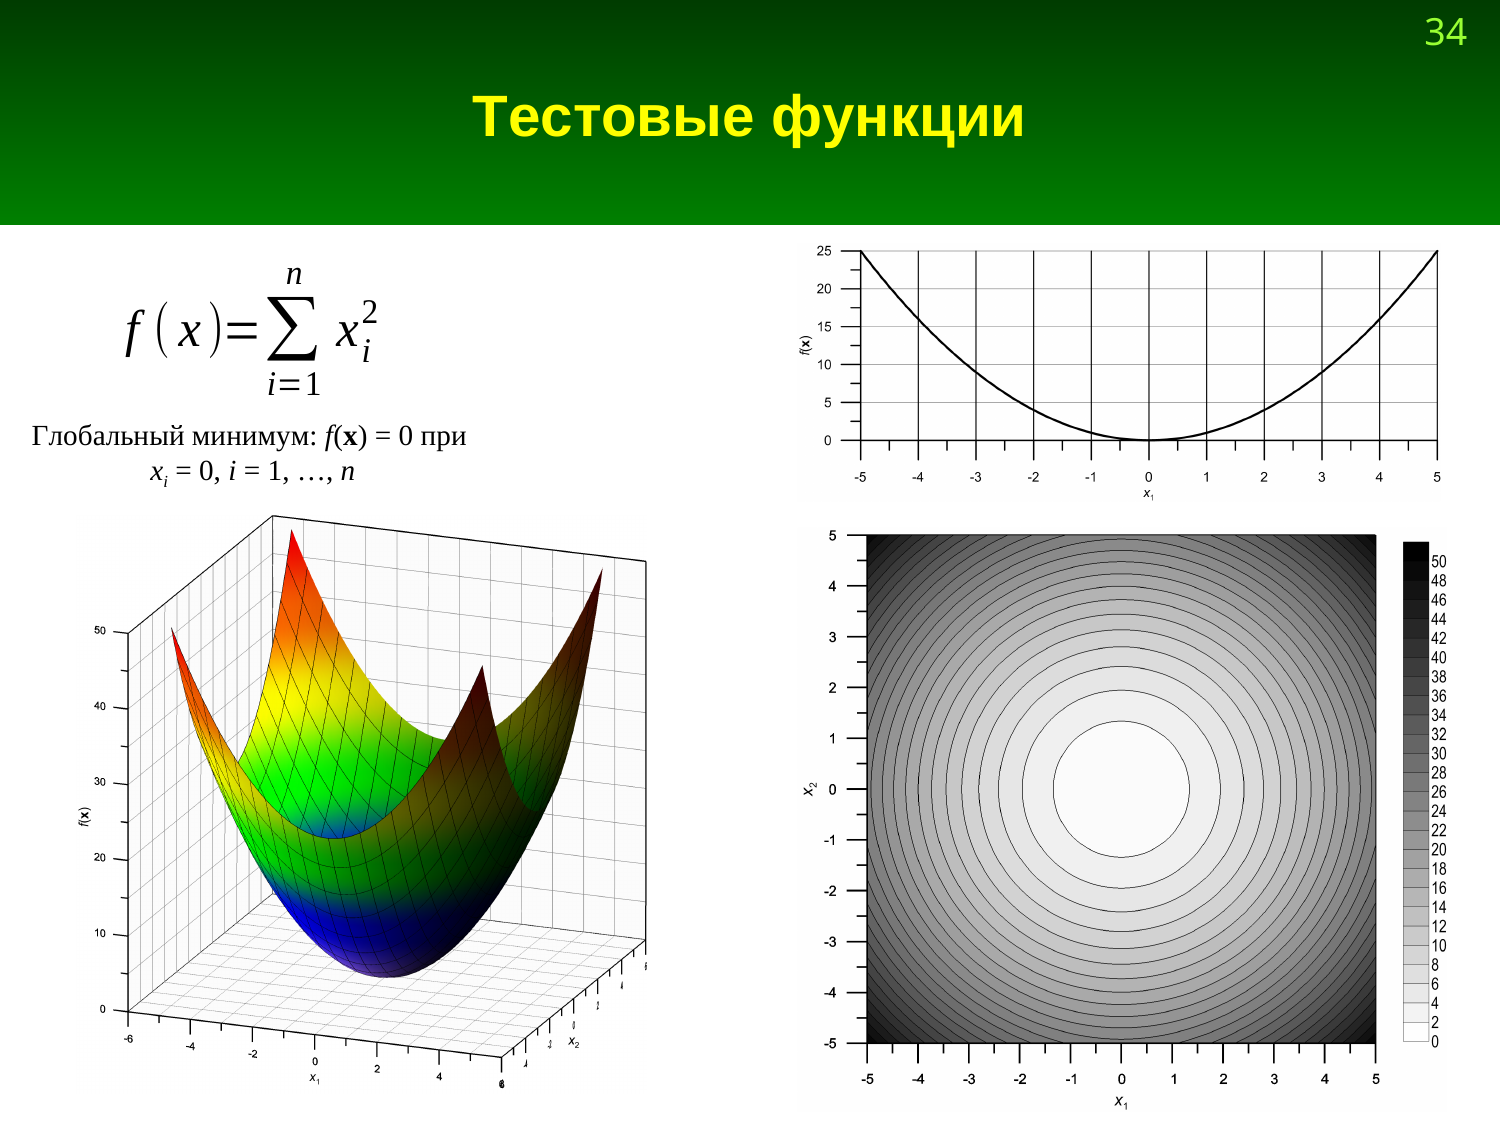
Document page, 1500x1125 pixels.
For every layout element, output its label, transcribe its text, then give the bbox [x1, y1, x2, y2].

text_box Глобальный минимум: f(x) = 0 при xi = 0, i = 1, …, n [16, 408, 490, 500]
chart [112, 255, 396, 404]
title Тестовые функции [112, 18, 1388, 207]
picture [76, 515, 647, 1094]
picture [797, 527, 1447, 1113]
picture [797, 243, 1441, 502]
